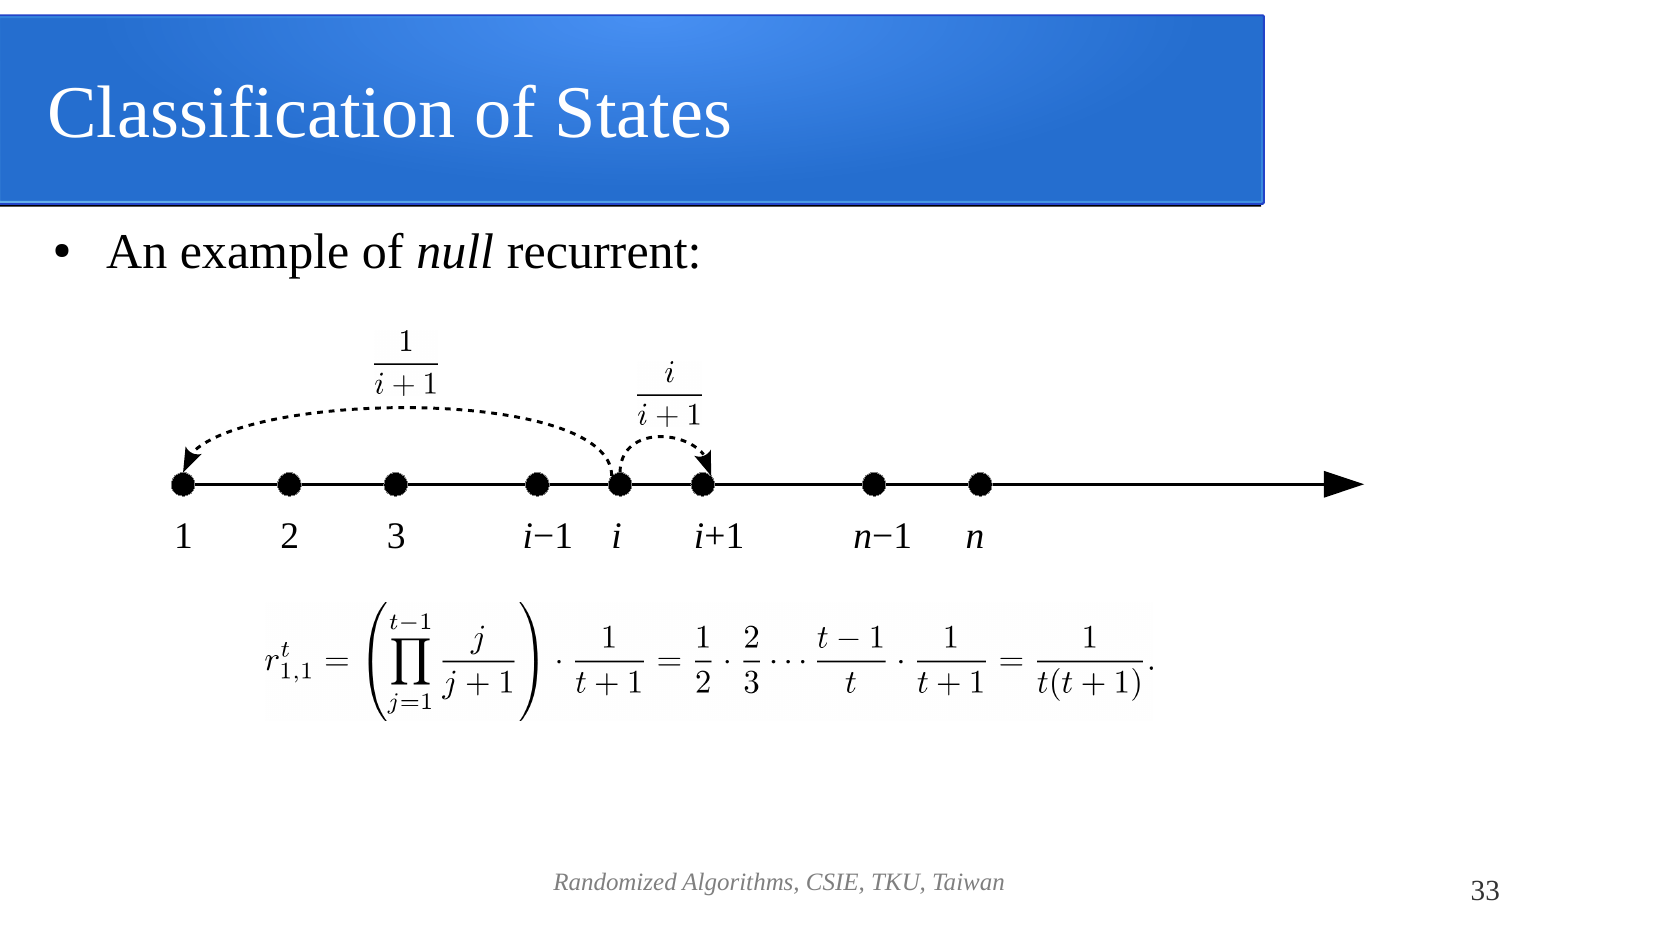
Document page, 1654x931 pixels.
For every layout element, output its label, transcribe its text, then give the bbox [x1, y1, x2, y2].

text_box n−1 [838, 507, 939, 565]
text_box 1 [159, 507, 231, 565]
text_box 2 [265, 507, 337, 565]
text_box [171, 472, 195, 497]
text_box [277, 472, 302, 497]
text_box [608, 472, 632, 497]
text_box i−1 [507, 507, 597, 567]
text_box i [597, 507, 668, 565]
text_box [968, 472, 993, 497]
text_box [525, 472, 550, 497]
picture [265, 602, 1153, 721]
text_box n [950, 507, 1022, 579]
text_box [383, 472, 408, 497]
text_box 3 [372, 507, 443, 565]
title Classification of States [47, 35, 1199, 189]
text_box [690, 472, 715, 497]
list An example of null recurrent: [35, 224, 1524, 764]
text_box [862, 472, 886, 497]
picture [374, 330, 438, 396]
picture [637, 361, 702, 427]
text_box i+1 [679, 507, 786, 567]
